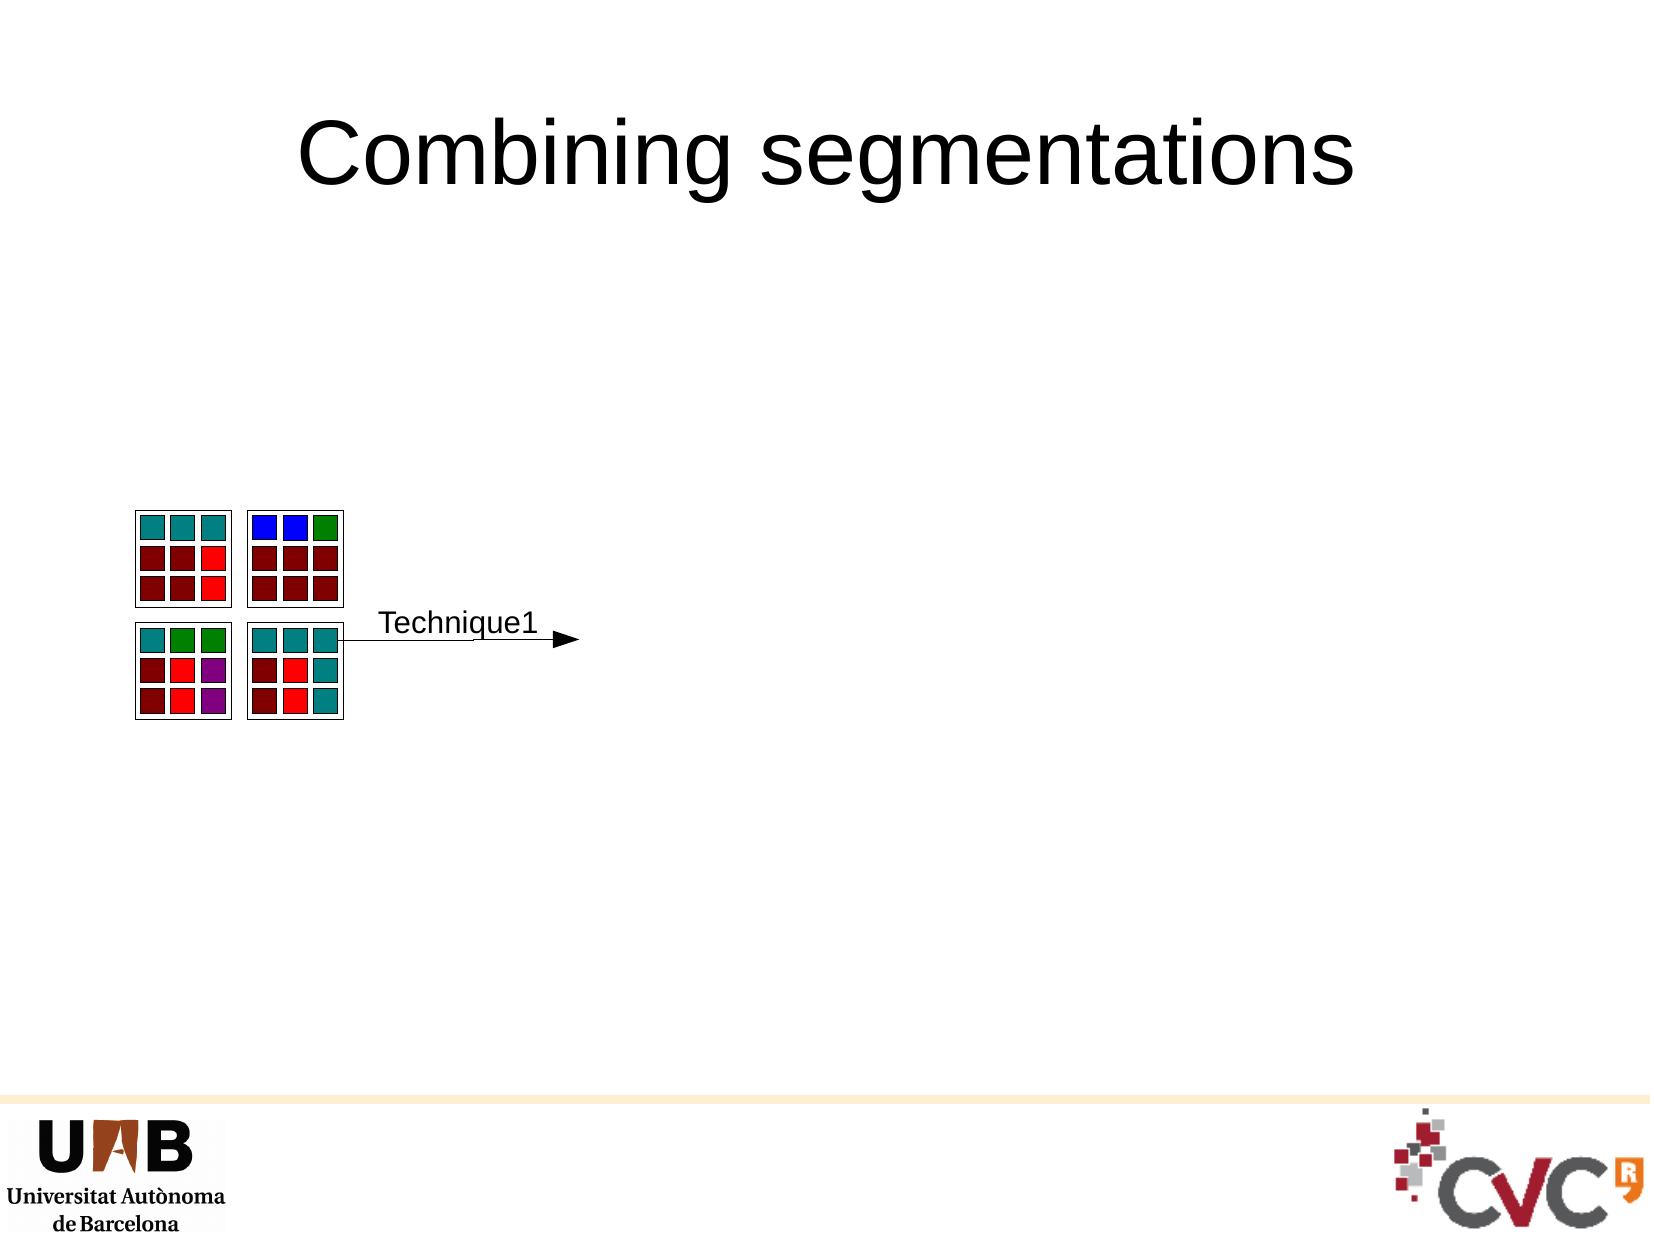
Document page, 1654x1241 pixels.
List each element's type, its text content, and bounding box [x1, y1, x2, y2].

text_box [201, 515, 226, 541]
picture [1393, 1107, 1650, 1235]
text_box [252, 576, 277, 601]
text_box [170, 688, 195, 714]
text_box [283, 658, 308, 683]
text_box [313, 628, 338, 653]
text_box [201, 576, 226, 601]
text_box [201, 688, 226, 714]
text_box [313, 515, 338, 541]
text_box [313, 688, 338, 714]
text_box [201, 546, 226, 571]
text_box [313, 546, 338, 571]
text_box [252, 546, 277, 571]
text_box [252, 515, 277, 540]
text_box [140, 576, 165, 601]
text_box [313, 576, 338, 601]
title Combining segmentations [82, 56, 1571, 250]
text_box [201, 658, 226, 683]
text_box [283, 576, 308, 601]
text_box [283, 628, 308, 653]
text_box [170, 658, 195, 683]
text_box [201, 628, 226, 653]
text_box [283, 688, 308, 714]
text_box [170, 628, 195, 653]
text_box [283, 546, 308, 571]
picture [7, 1119, 226, 1232]
text_box [170, 515, 195, 541]
text_box [170, 576, 195, 601]
text_box [283, 515, 308, 541]
text_box [252, 658, 277, 683]
text_box [140, 515, 165, 540]
text_box [252, 628, 277, 653]
text_box [140, 688, 165, 714]
text_box [140, 628, 165, 653]
text_box [252, 688, 277, 714]
text_box [170, 546, 195, 571]
text_box [140, 546, 165, 571]
text_box [313, 658, 338, 683]
text_box [140, 658, 165, 683]
